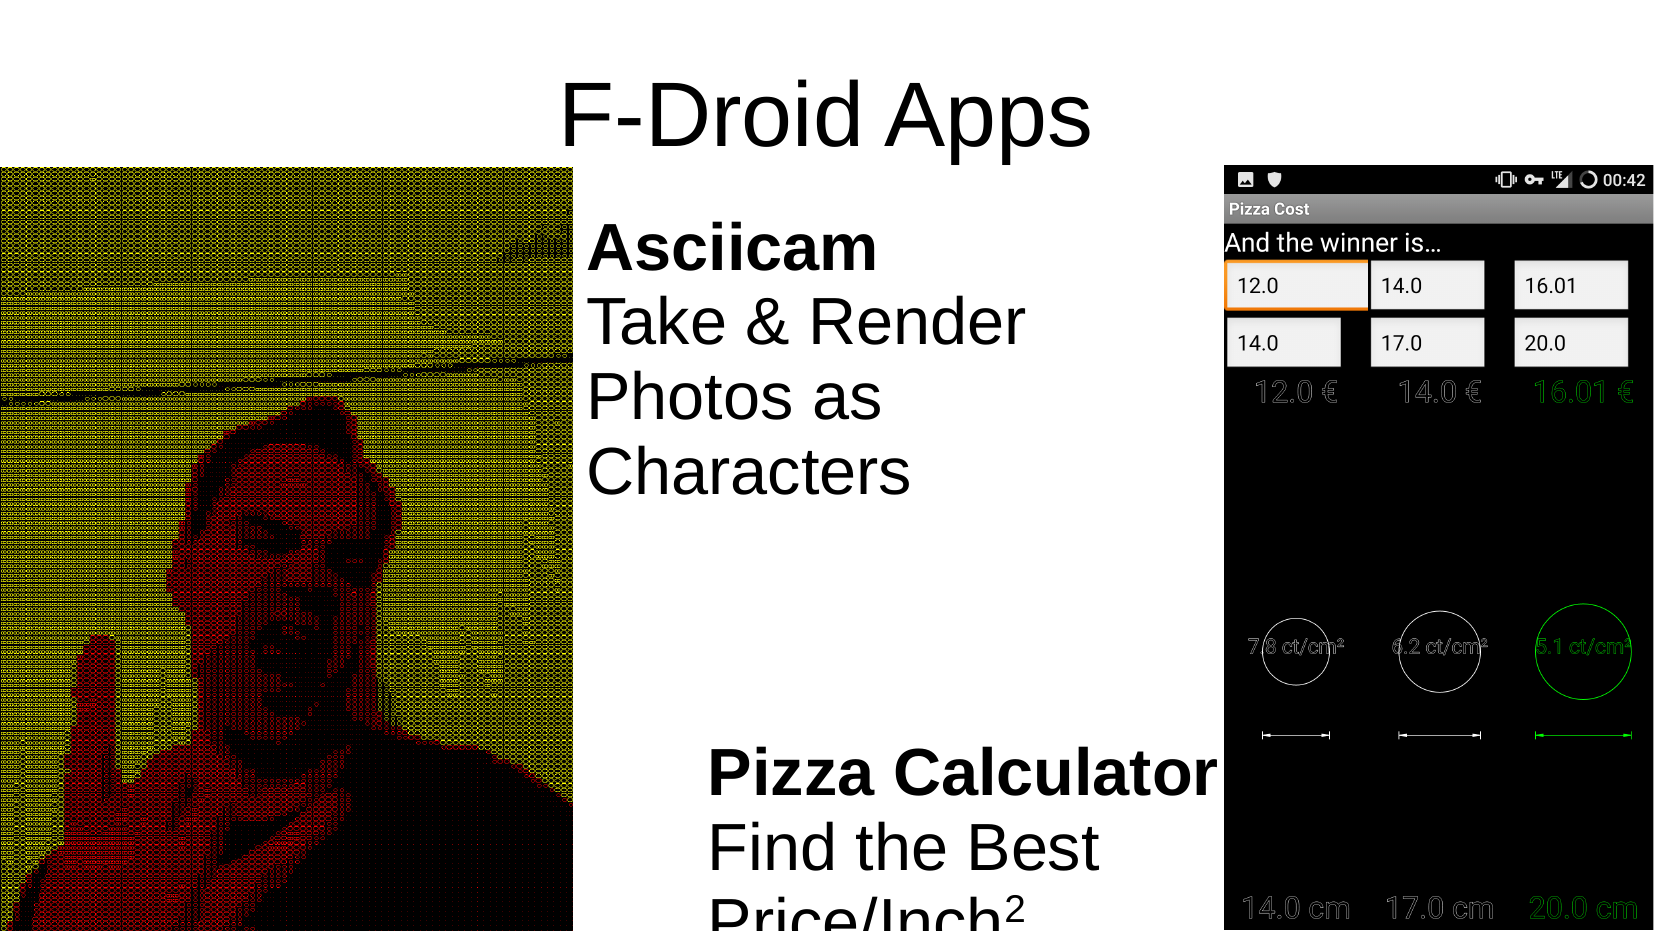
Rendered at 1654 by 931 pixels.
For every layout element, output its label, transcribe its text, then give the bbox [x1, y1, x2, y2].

title F-Droid Apps [82, 37, 1571, 193]
picture [0, 167, 573, 931]
text_box Pizza Calculator Find the Best Price/Inch2 [693, 728, 1246, 931]
picture [1224, 165, 1654, 930]
text_box Asciicam Take & Render Photos as Characters [573, 202, 1057, 467]
